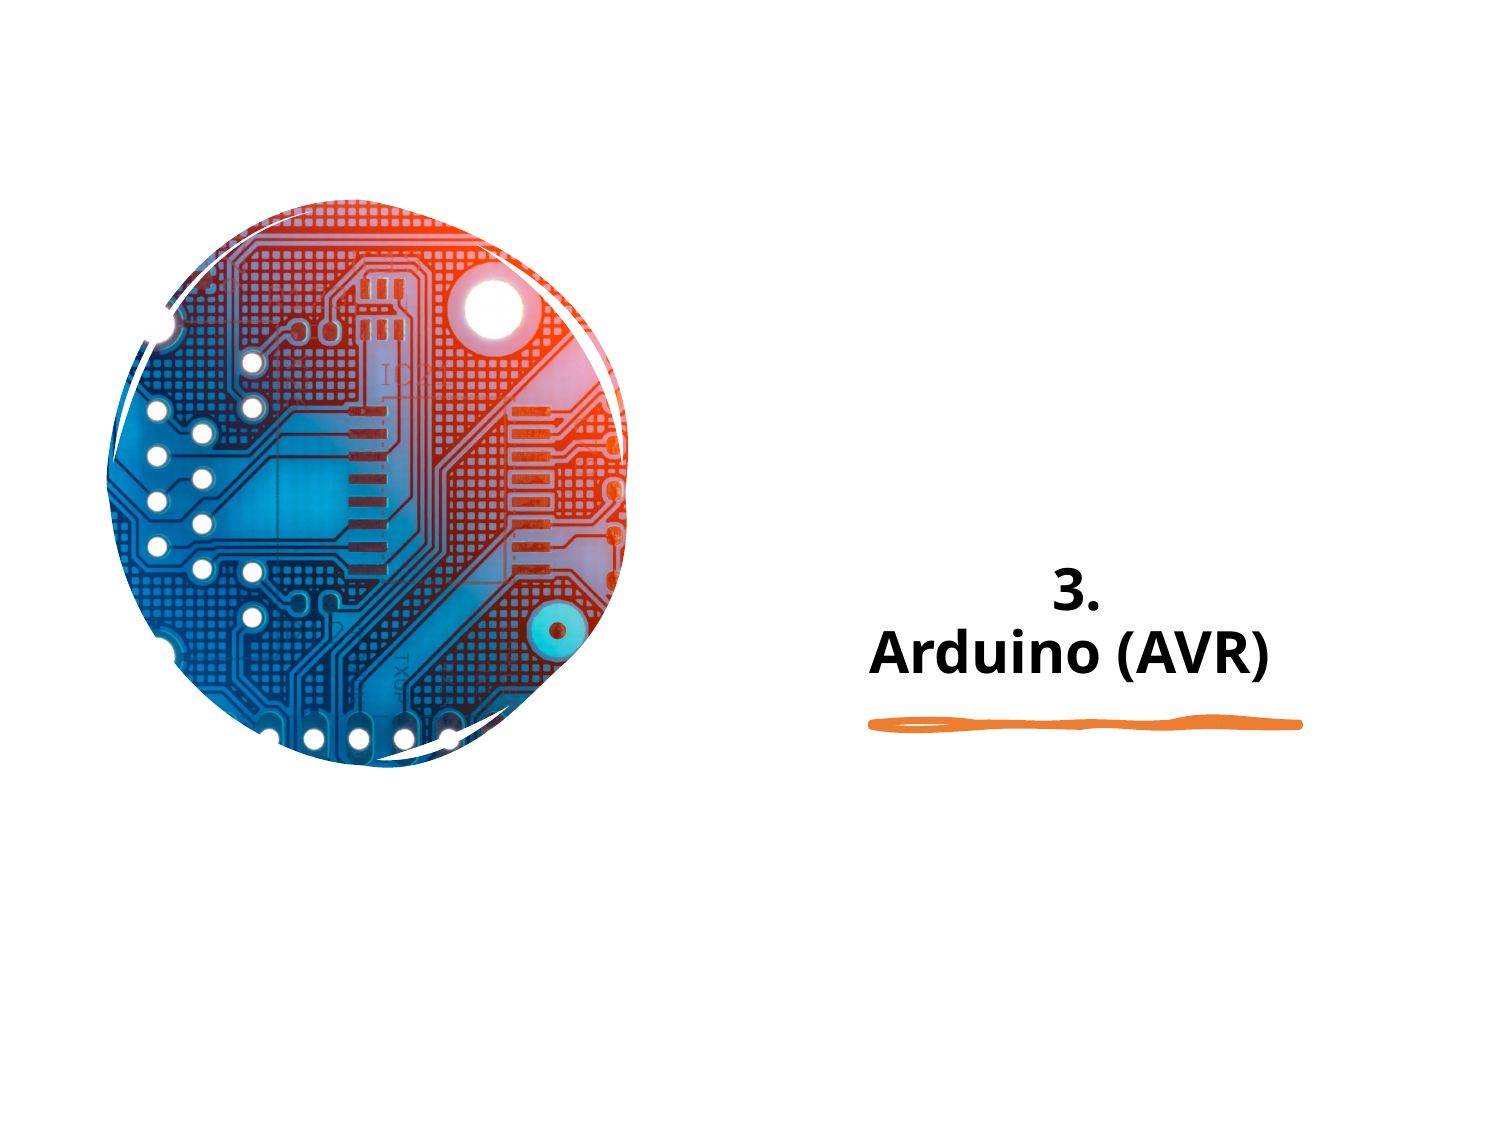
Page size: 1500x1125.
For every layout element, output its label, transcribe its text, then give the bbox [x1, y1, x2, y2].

text_box [0, 0, 1500, 1125]
title 3. Arduino (AVR) [690, 393, 1480, 694]
